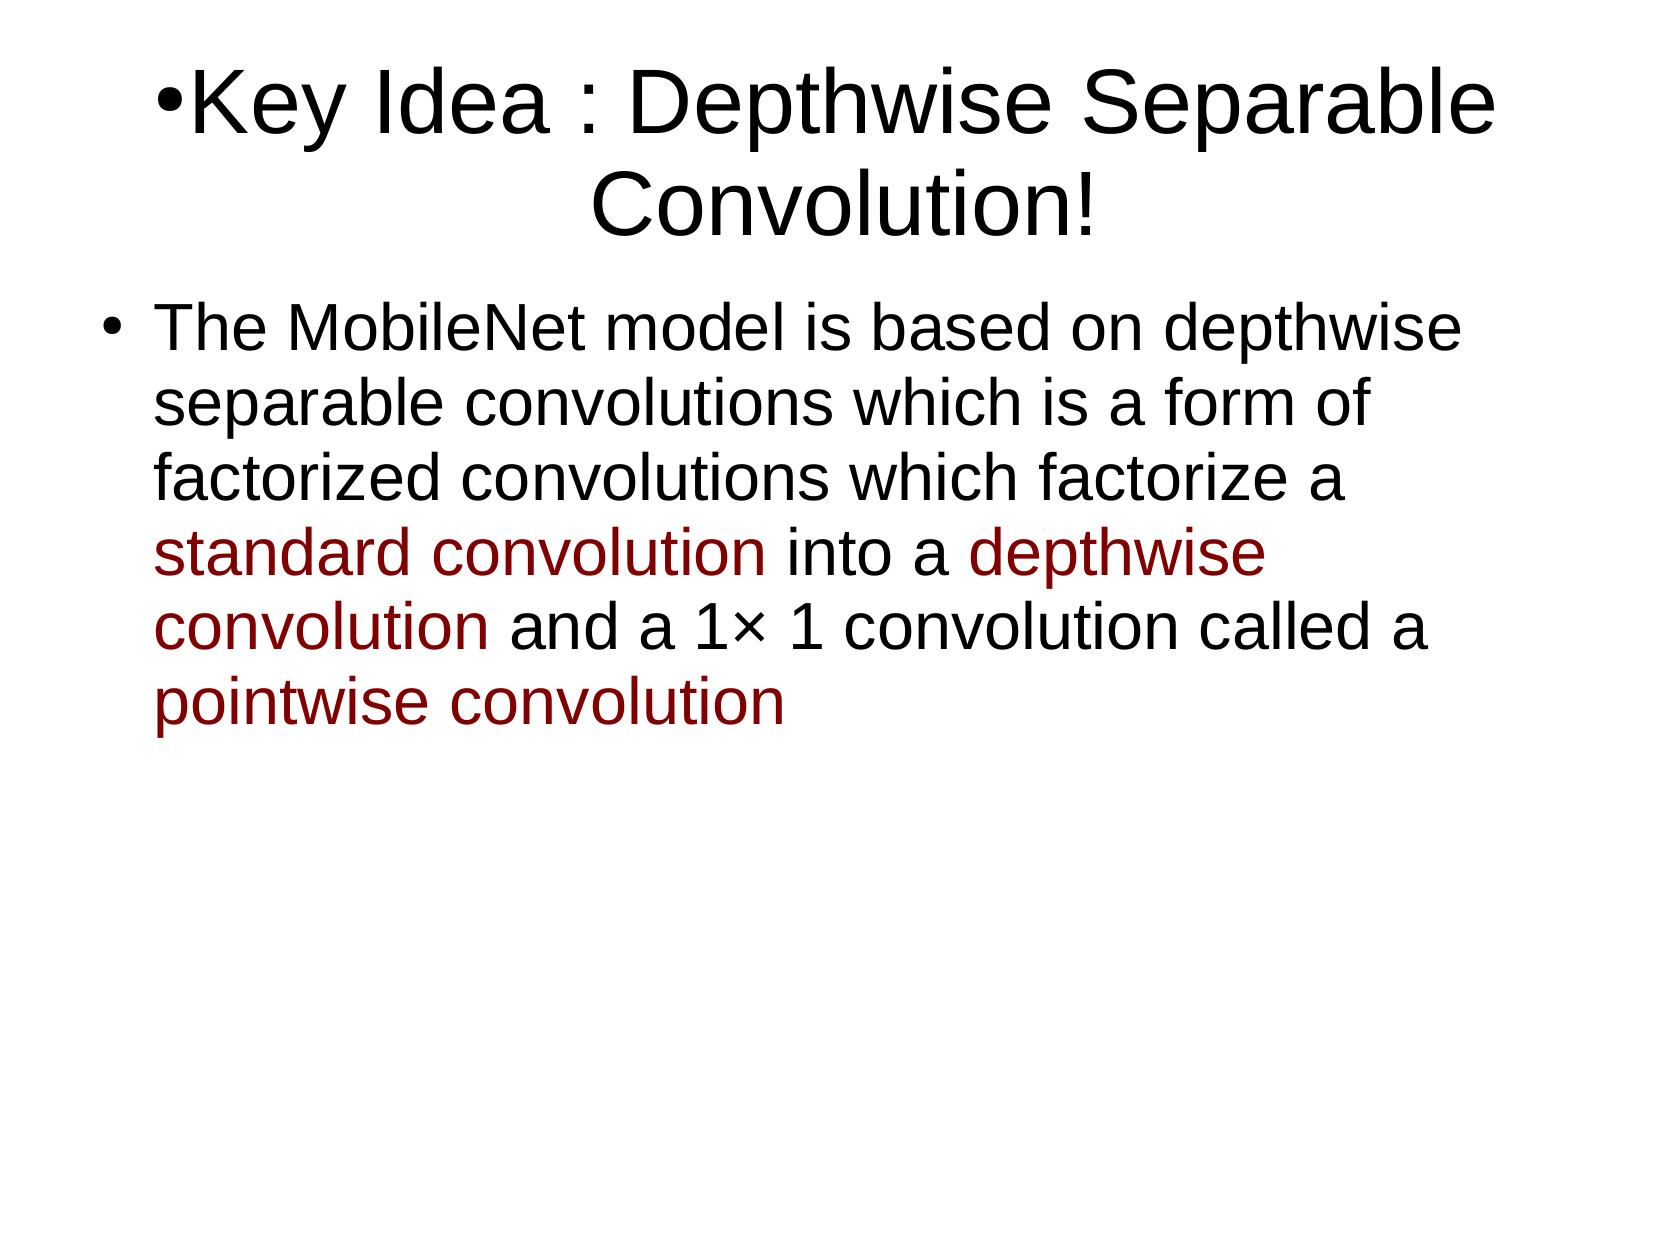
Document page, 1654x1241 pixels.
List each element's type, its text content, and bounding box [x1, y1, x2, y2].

title Key Idea : Depthwise Separable Convolution! [82, 49, 1571, 257]
list The MobileNet model is based on depthwise separable convolutions which is a form of factorized convolutions which factorize a standard convolution into a depthwise convolution and a 1× 1 convolution called a pointwise convolution [82, 290, 1571, 1010]
